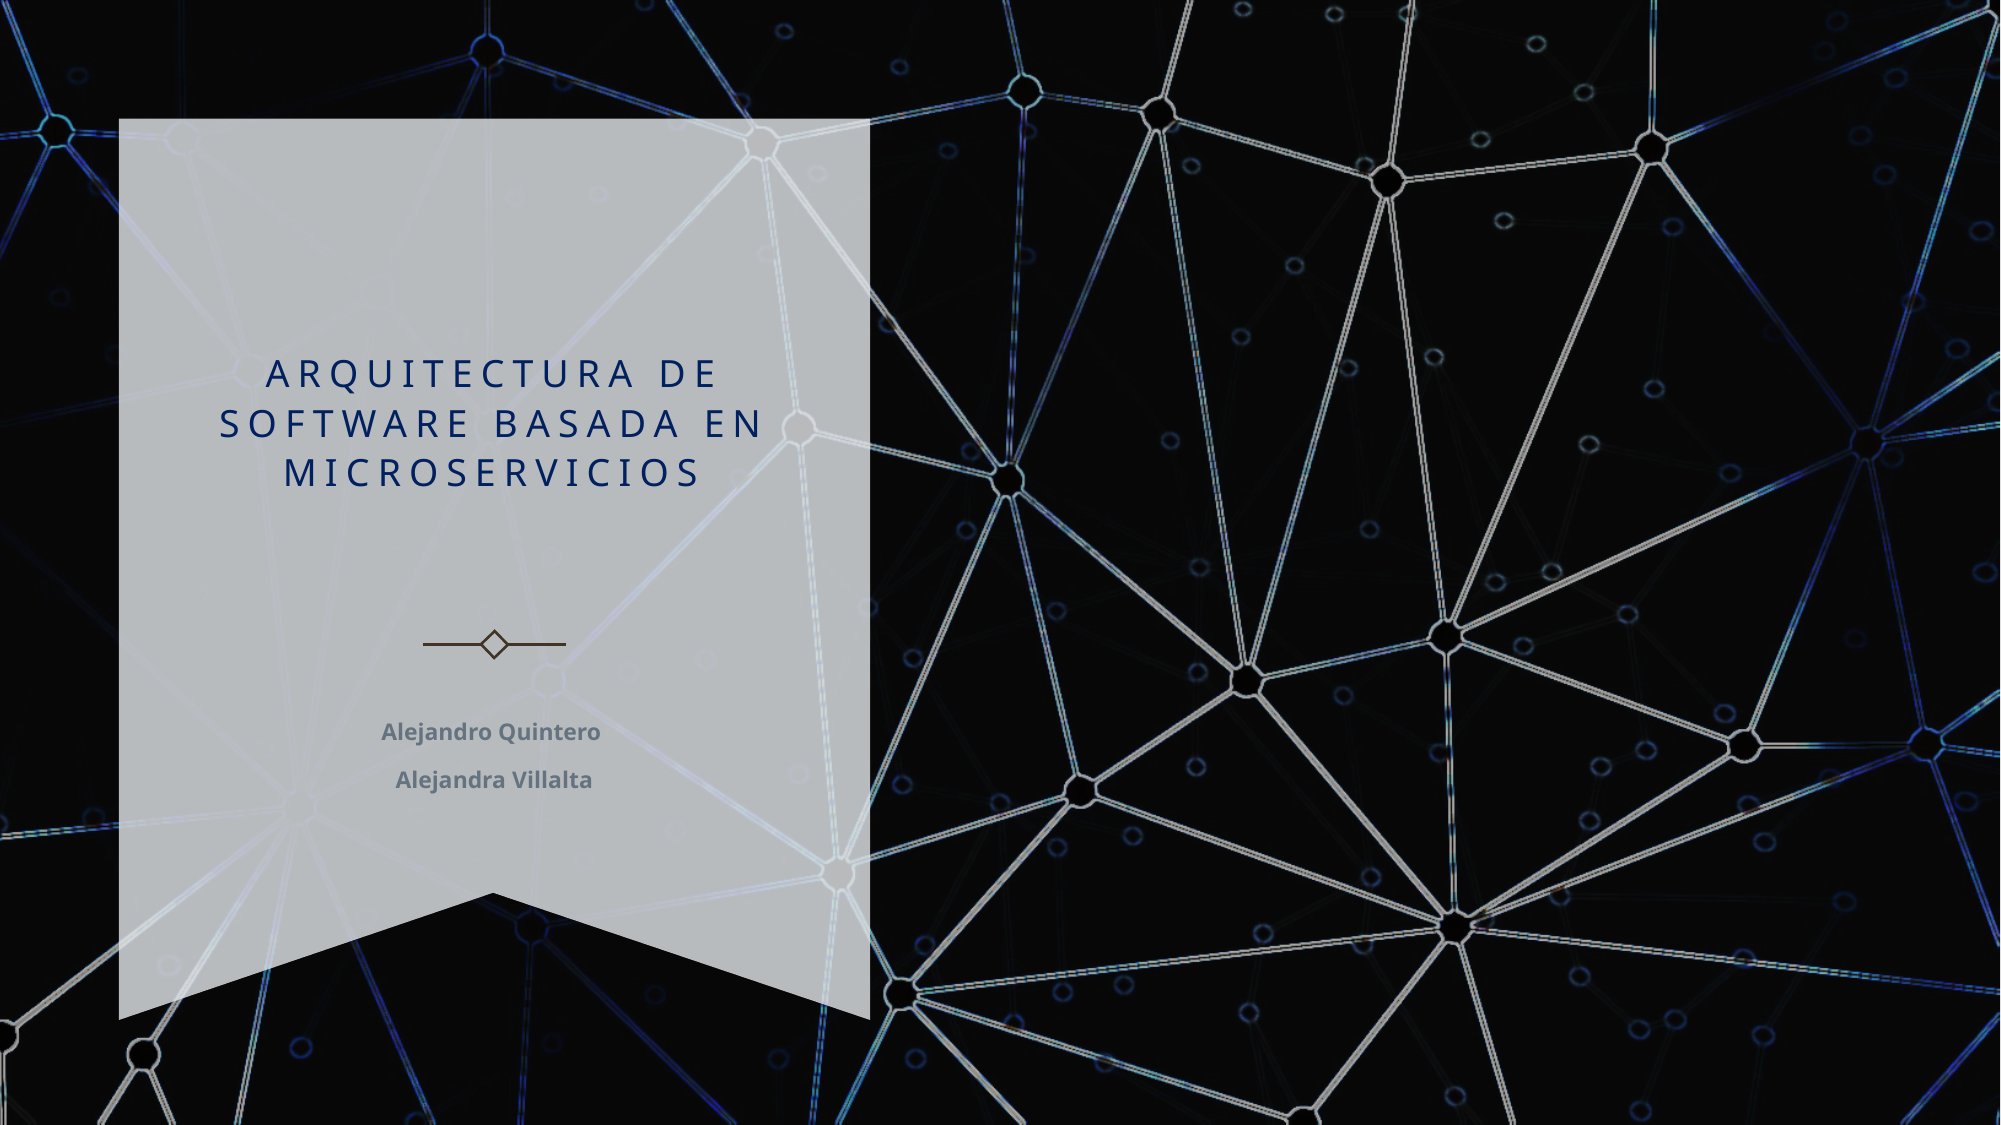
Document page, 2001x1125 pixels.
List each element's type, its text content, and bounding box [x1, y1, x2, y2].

text_box [118, 118, 871, 1021]
title Arquitectura de software basada en microservicios [172, 174, 817, 547]
picture [0, 0, 2000, 1125]
subtitle Alejandro Quintero Alejandra Villalta [172, 709, 817, 880]
